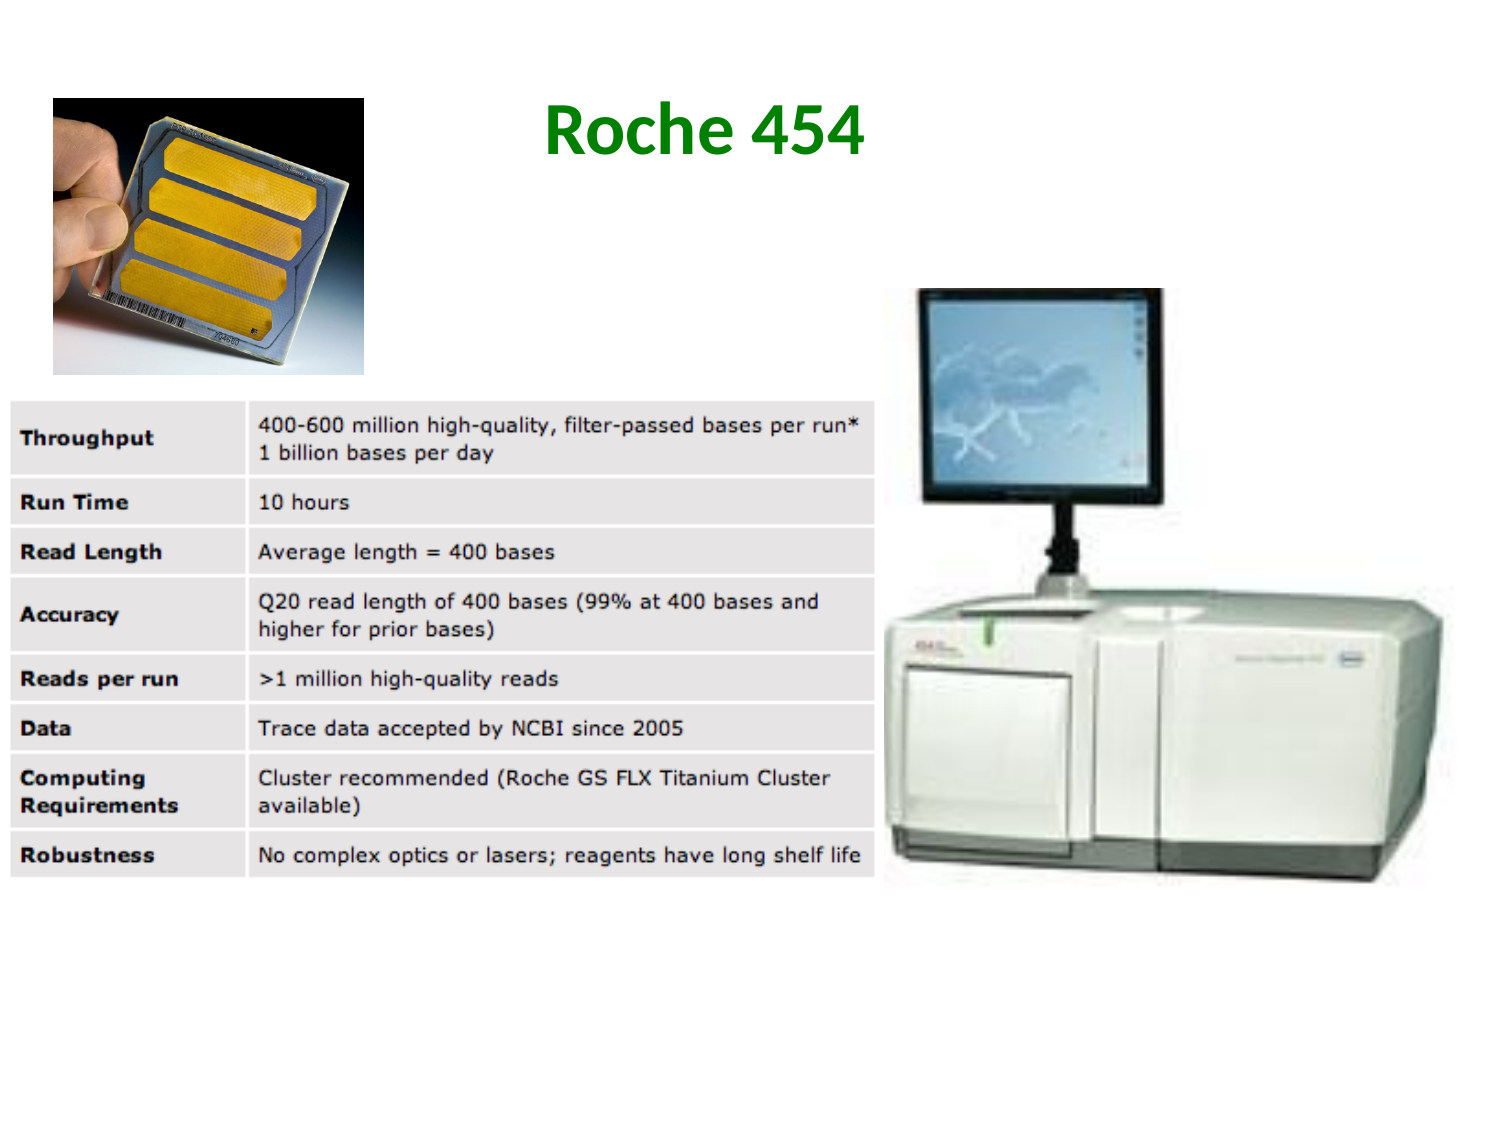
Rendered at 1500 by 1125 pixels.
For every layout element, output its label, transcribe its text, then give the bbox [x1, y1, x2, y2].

picture [0, 288, 1458, 894]
text_box Roche 454 [30, 30, 1381, 219]
picture [53, 98, 364, 375]
